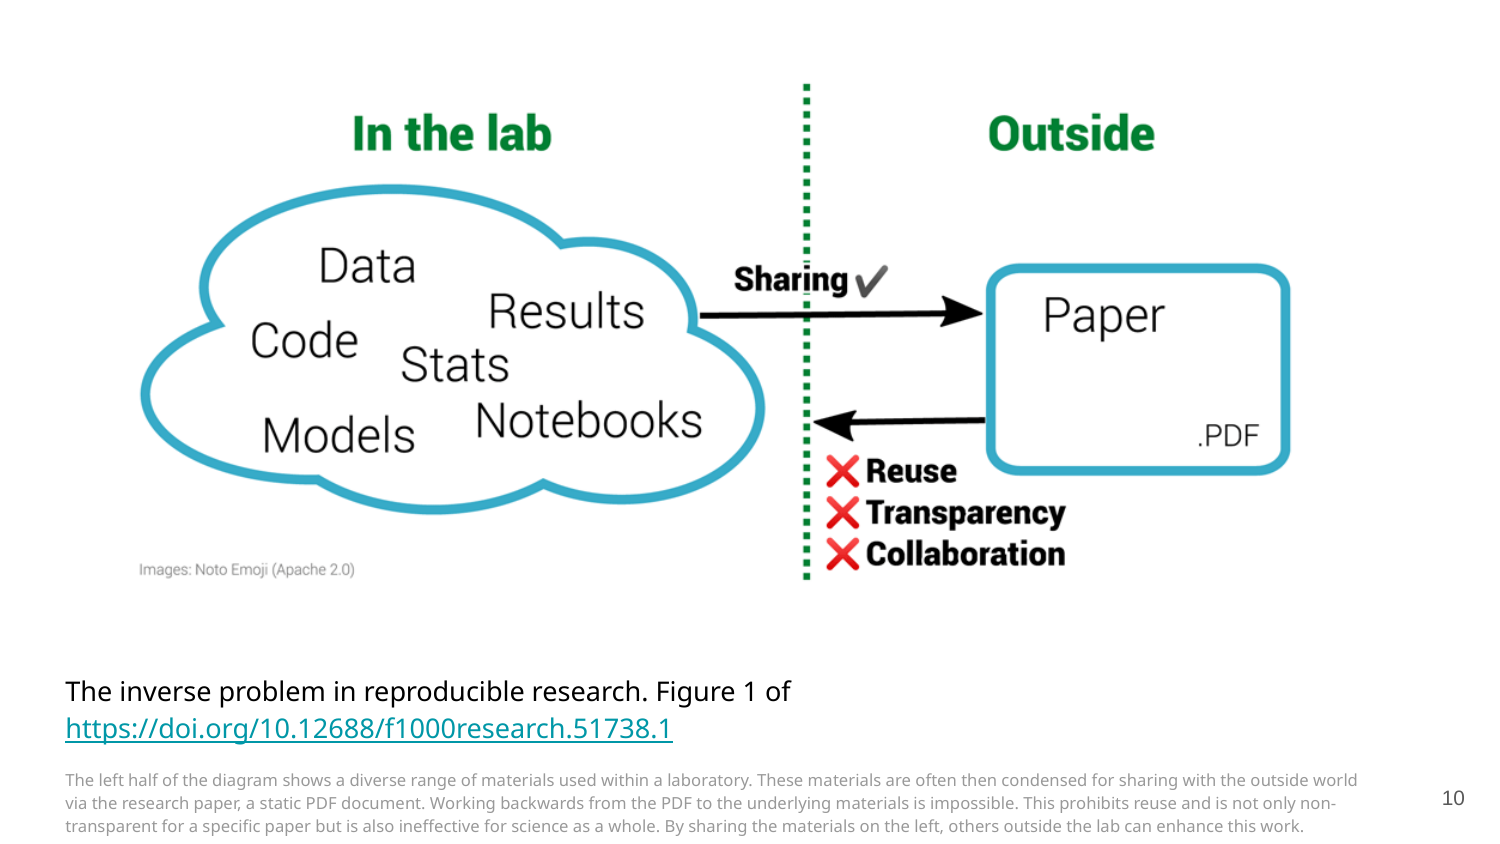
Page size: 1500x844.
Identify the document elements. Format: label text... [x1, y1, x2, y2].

picture [117, 60, 1314, 604]
text_box The inverse problem in reproducible research. Figure 1 of https://doi.org/10.12688/f1000research.51738.1 The left half of the diagram shows a diverse range of materials used within a laboratory. These materials are often then condensed for sharing with the outside world via the research paper, a static PDF document. Working backwards from the PDF to the underlying materials is impossible. This prohibits reuse and is not only non-transparent for a specific paper but is also ineffective for science as a whole. By sharing the materials on the left, others outside the lab can enhance this work. [50, 654, 1381, 844]
slide_number <number> [1389, 764, 1480, 830]
